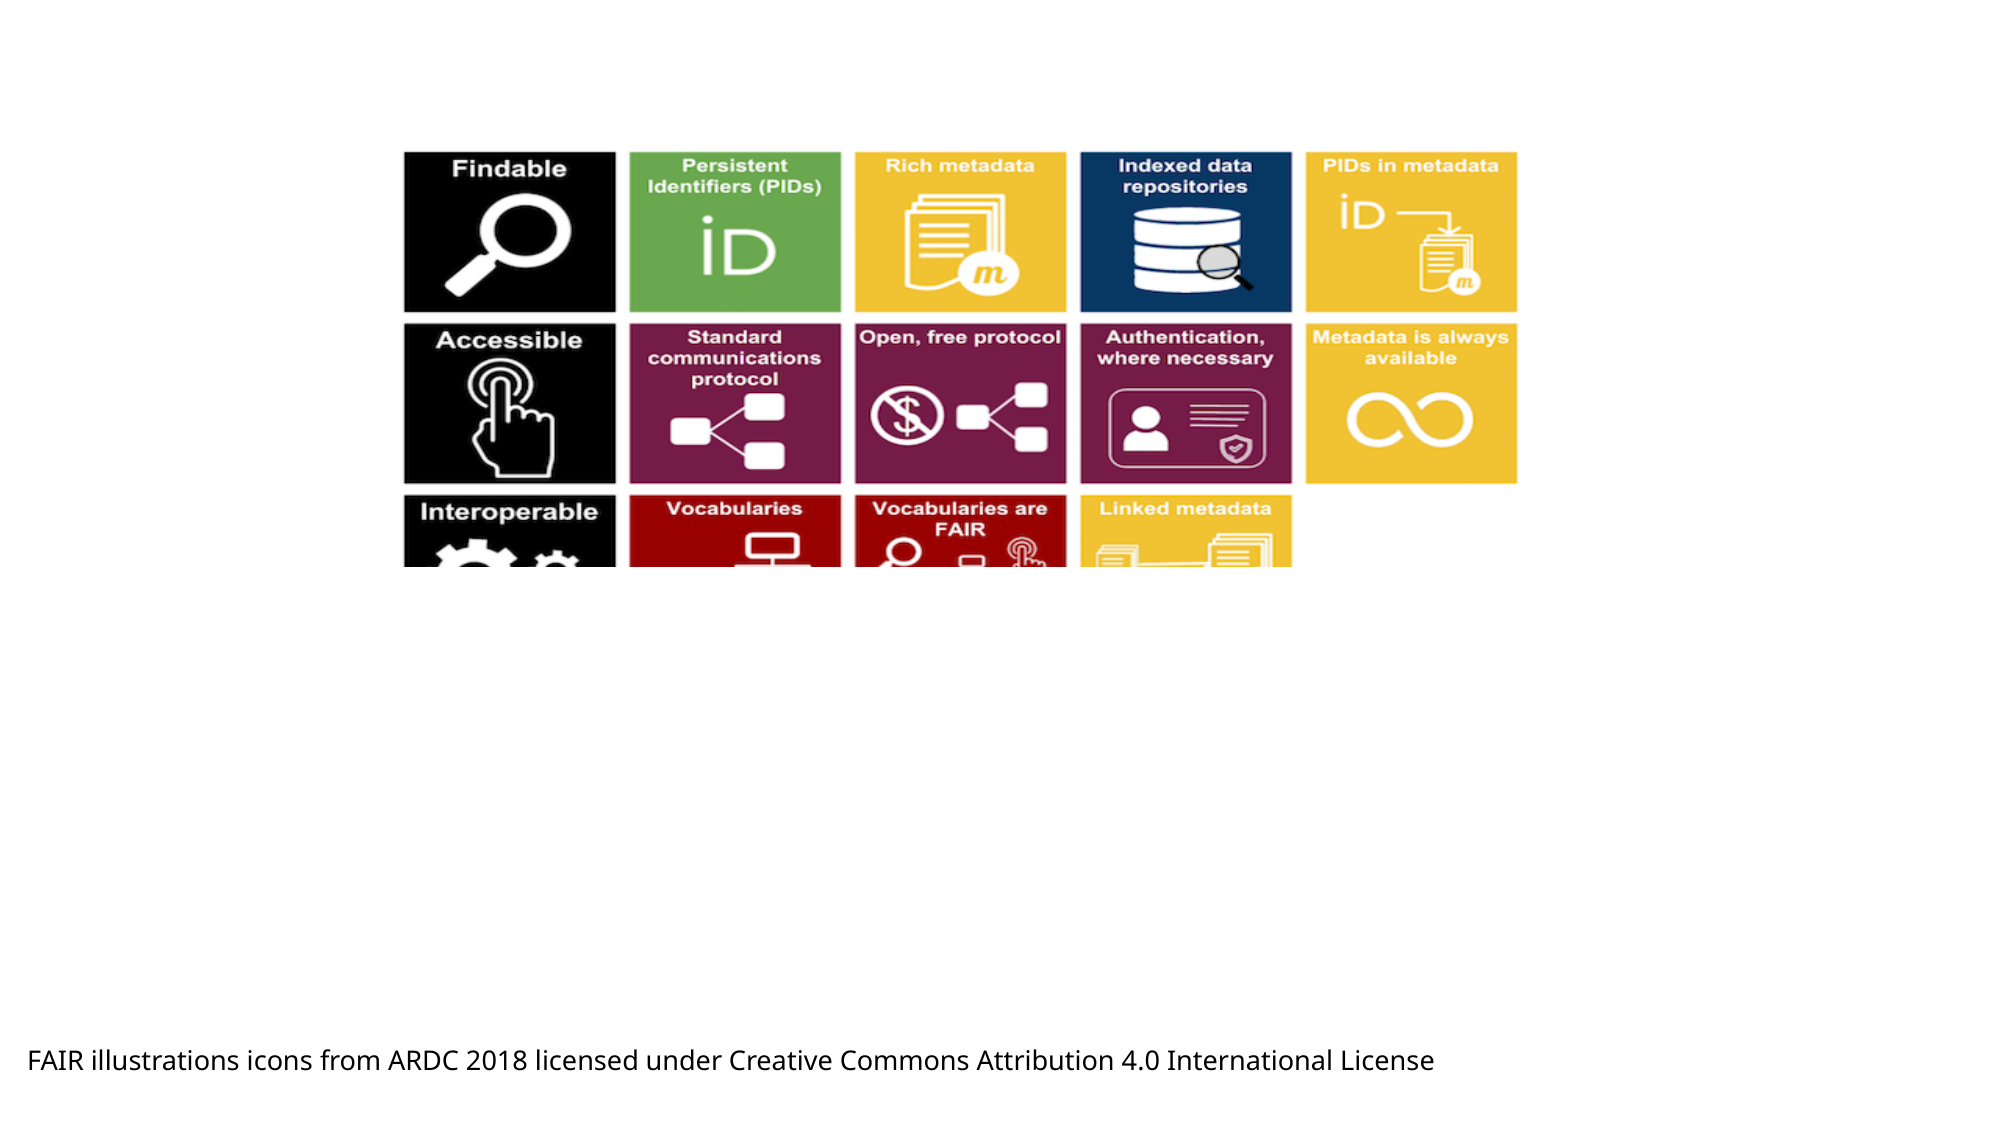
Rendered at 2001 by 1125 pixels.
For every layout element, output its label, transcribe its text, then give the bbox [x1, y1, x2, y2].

picture [397, 146, 1524, 567]
text_box FAIR illustrations icons from ARDC 2018 licensed under Creative Commons Attribution 4.0 International License [12, 1028, 1548, 1125]
